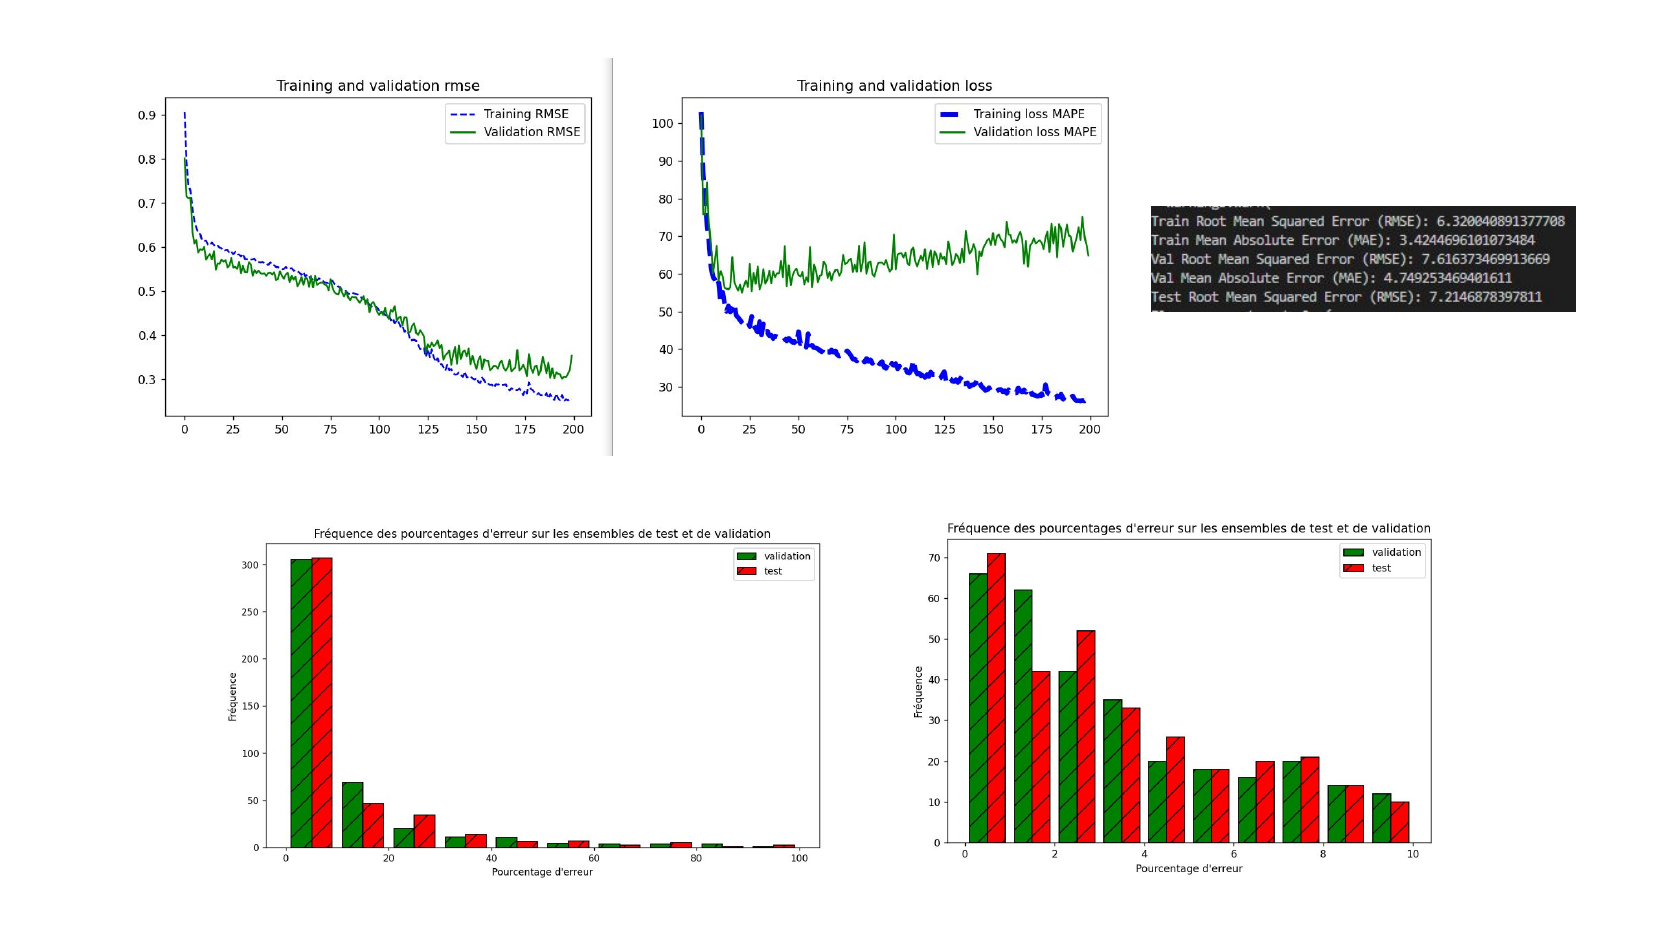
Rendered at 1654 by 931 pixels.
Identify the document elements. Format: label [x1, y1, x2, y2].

picture [110, 58, 1576, 456]
picture [206, 508, 850, 886]
picture [885, 501, 1478, 880]
